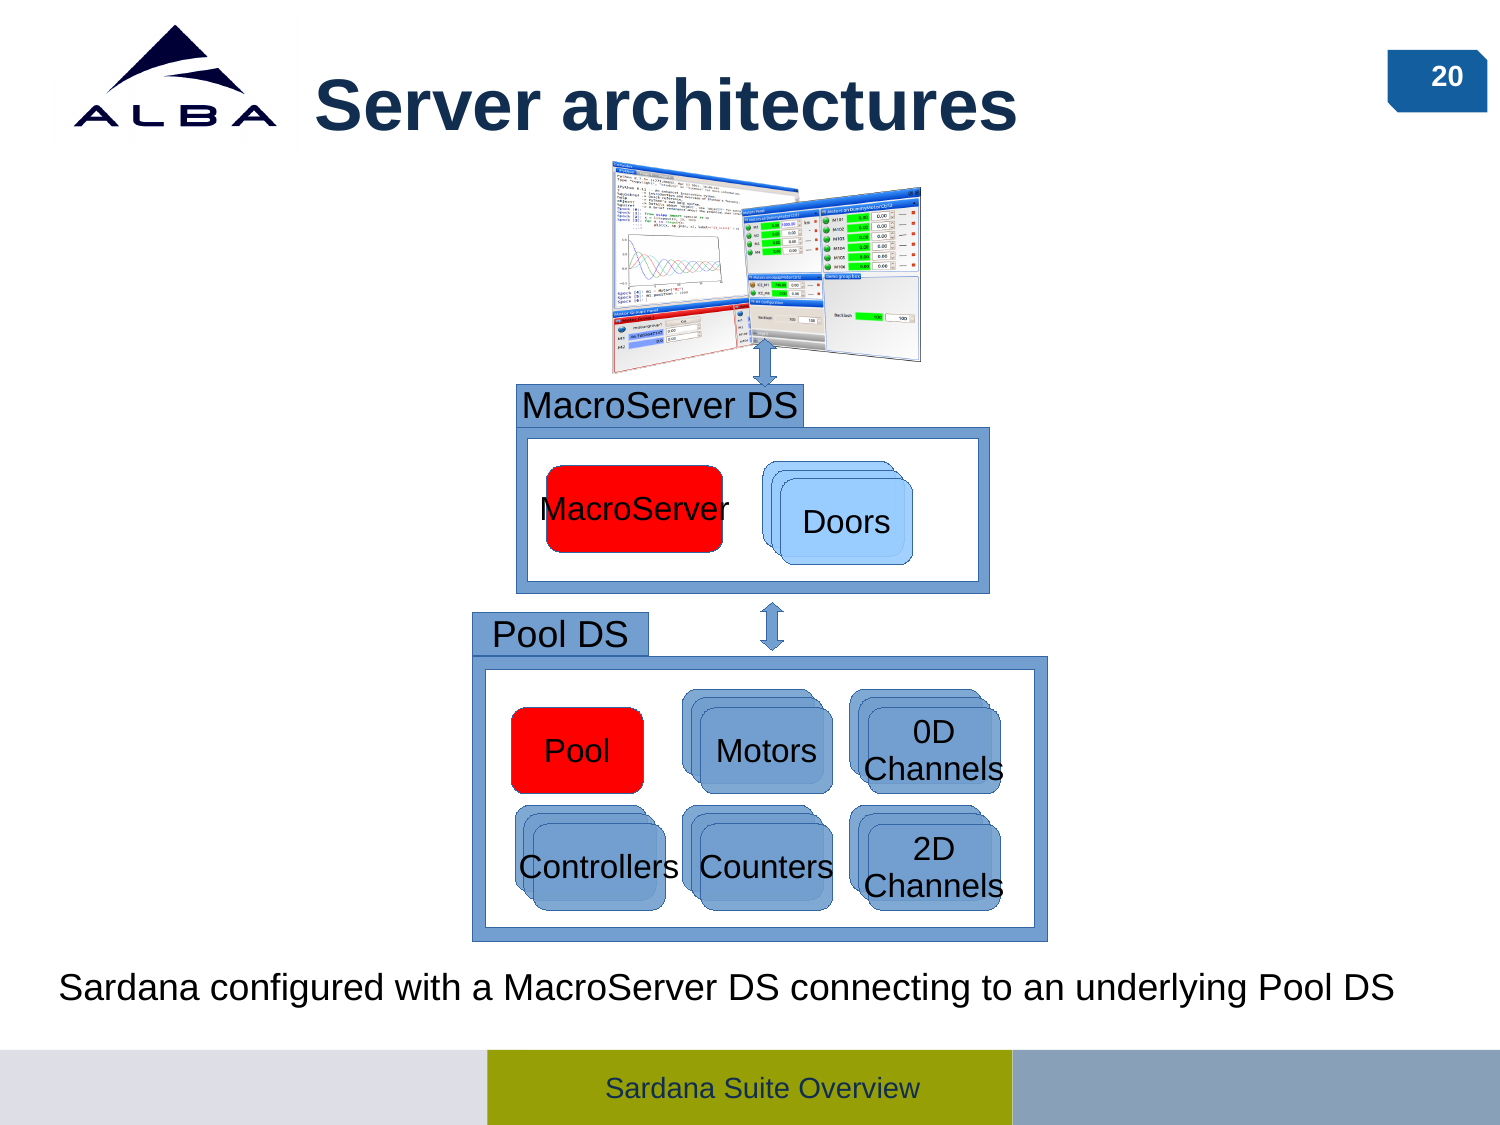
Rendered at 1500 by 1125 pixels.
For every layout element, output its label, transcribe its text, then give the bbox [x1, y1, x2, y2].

text_box [472, 656, 1048, 942]
text_box Doors [780, 478, 913, 565]
picture [50, 12, 300, 150]
text_box Pool [511, 707, 644, 794]
text_box Sardana configured with a MacroServer DS connecting to an underlying Pool DS [43, 958, 1409, 1016]
text_box [760, 602, 784, 651]
picture [592, 161, 921, 374]
text_box MacroServer [546, 465, 723, 553]
title Server architectures [299, 50, 1430, 154]
text_box Counters [700, 823, 833, 911]
text_box [753, 338, 777, 387]
text_box 2D Channels [868, 824, 1001, 911]
text_box MacroServer DS [516, 384, 804, 428]
text_box 0D Channels [868, 707, 1001, 794]
text_box Pool DS [472, 612, 649, 656]
text_box [516, 427, 990, 594]
text_box Controllers [533, 823, 666, 911]
text_box Motors [700, 707, 833, 794]
